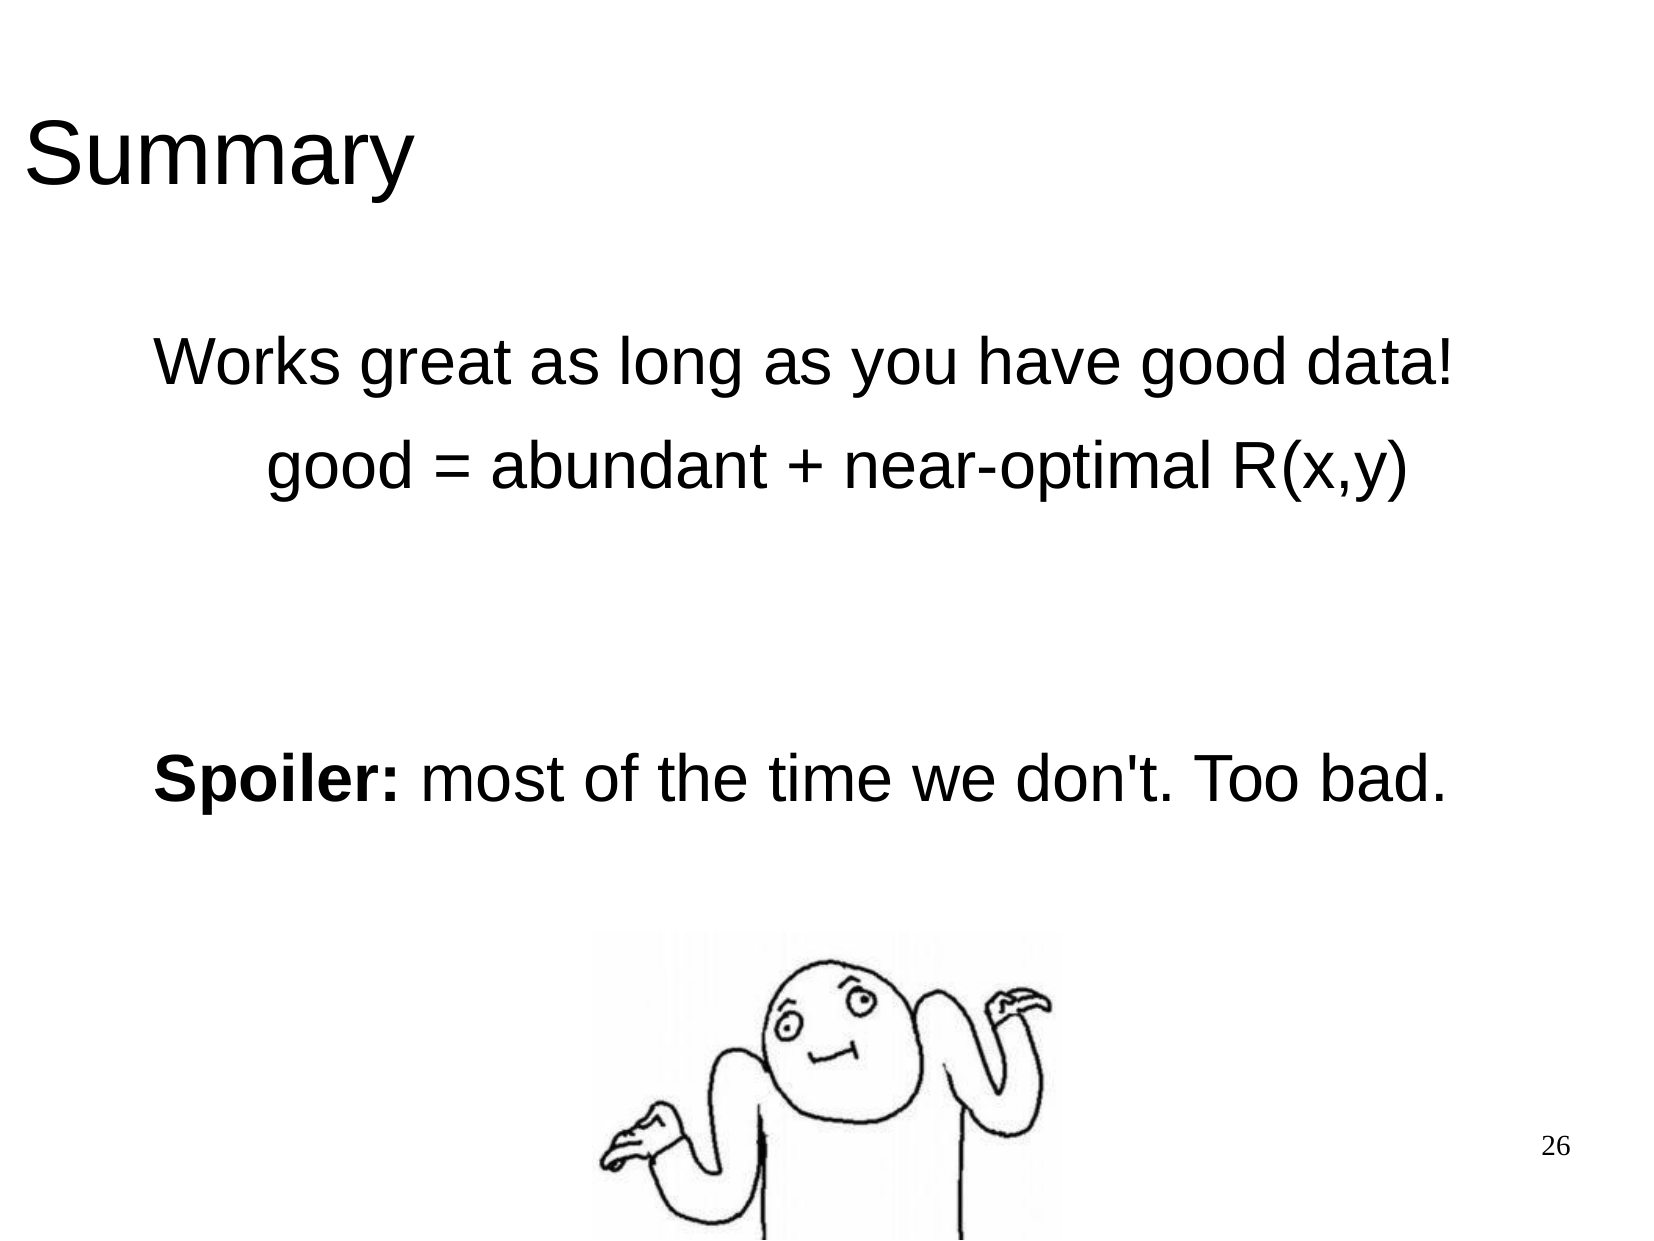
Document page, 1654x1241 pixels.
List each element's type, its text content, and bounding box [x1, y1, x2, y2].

title Summary [23, 49, 1512, 257]
picture [592, 932, 1062, 1240]
list Works great as long as you have good data! good = abundant + near-optimal R(x,y) Spoiler: most of the time we don't. Too bad. [82, 323, 1654, 1241]
